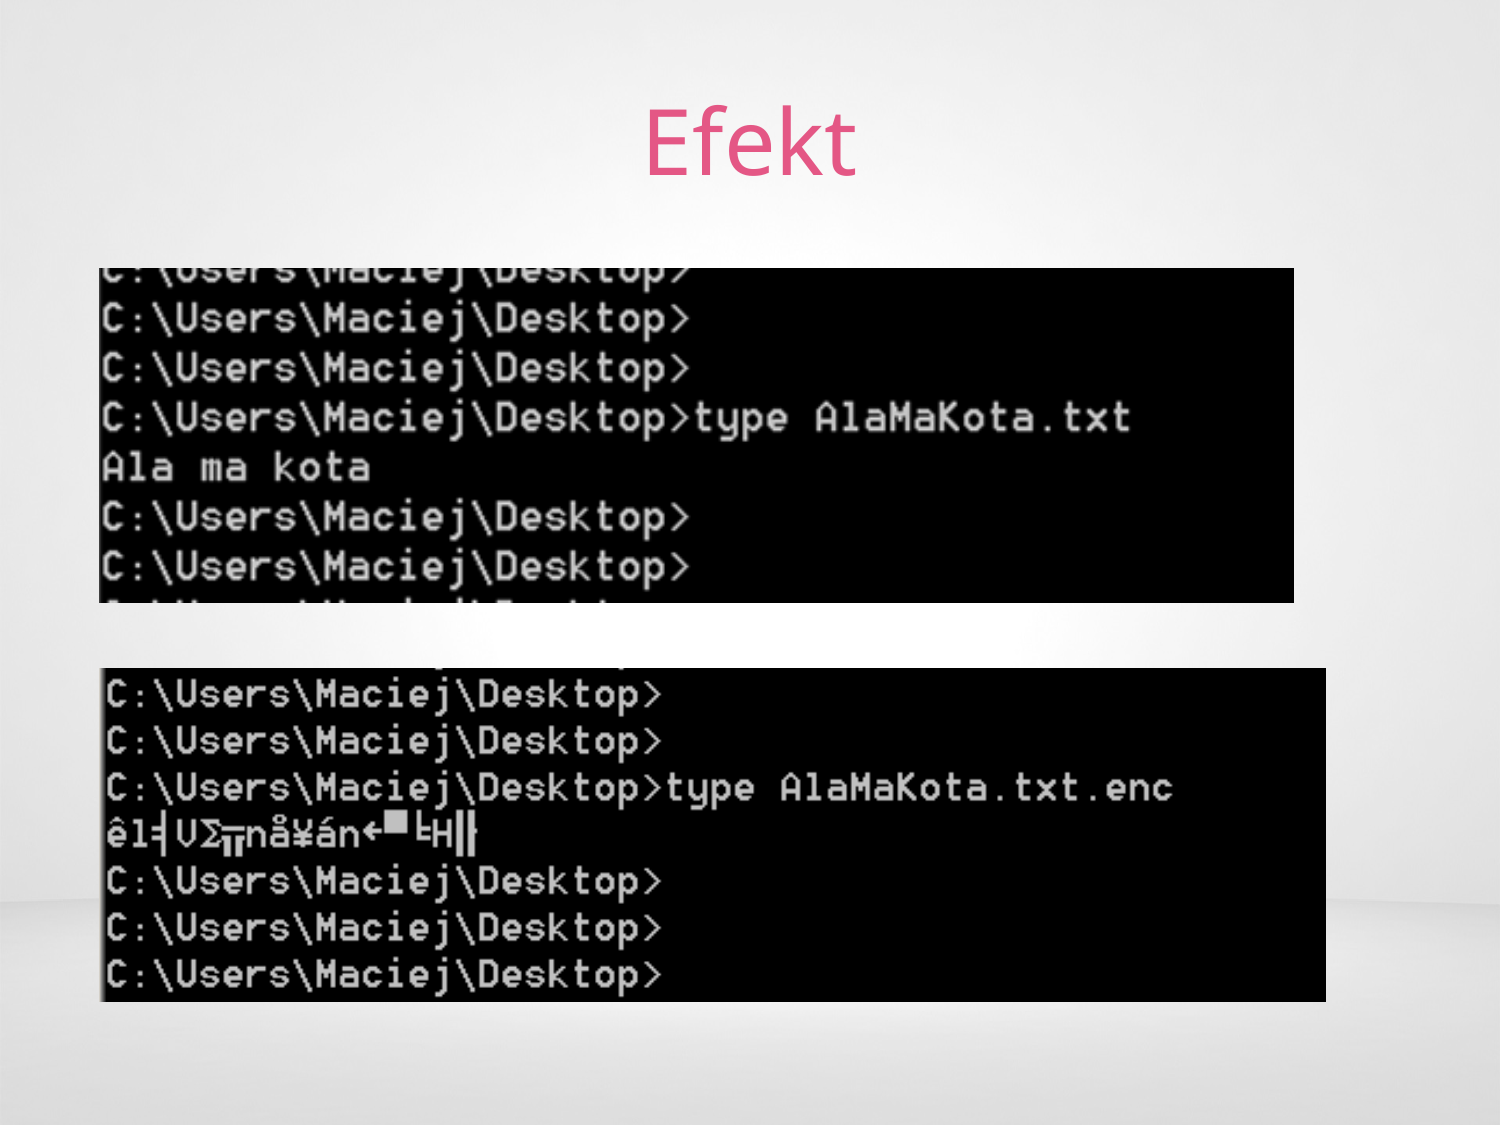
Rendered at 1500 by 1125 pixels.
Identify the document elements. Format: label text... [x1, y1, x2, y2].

title Efekt [75, 45, 1425, 233]
picture [0, 0, 1500, 1125]
